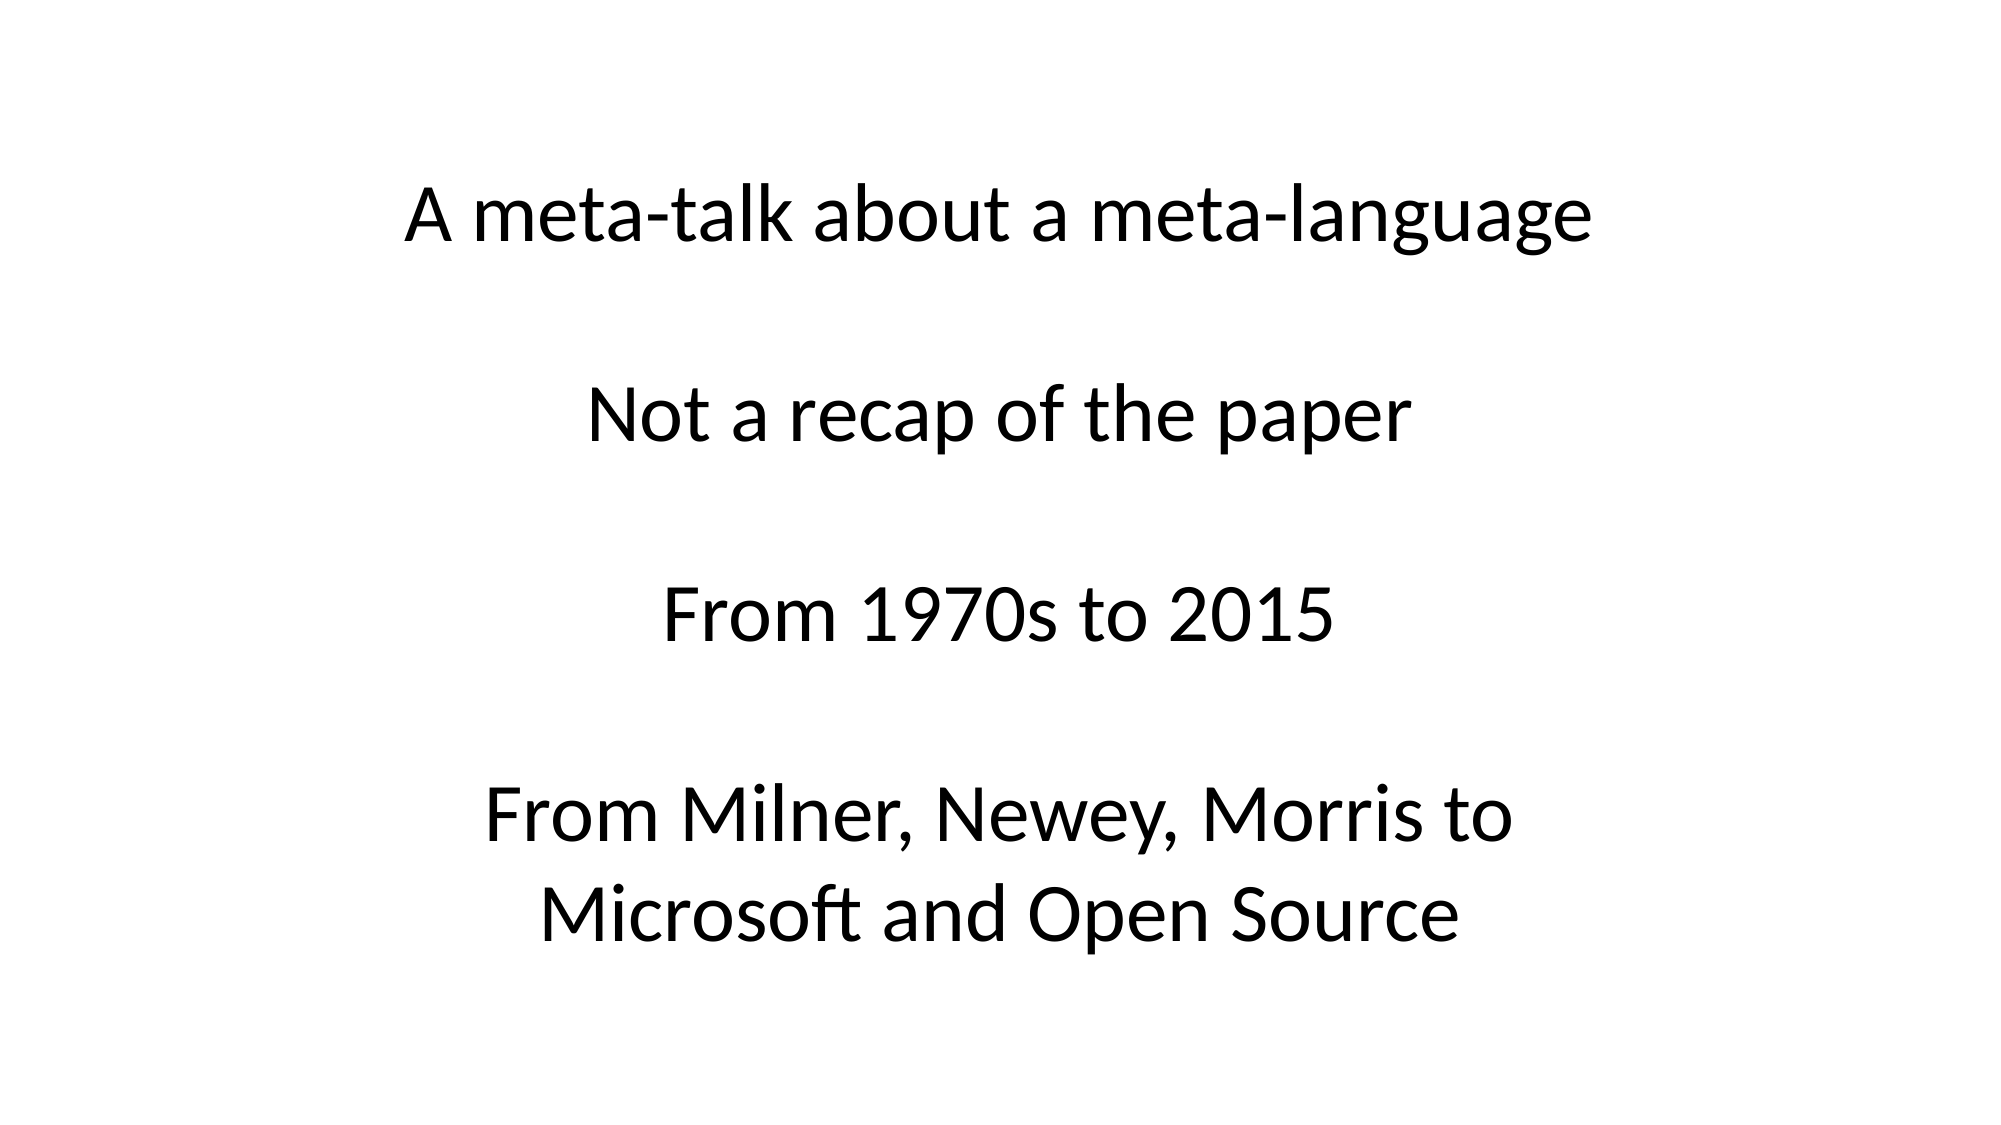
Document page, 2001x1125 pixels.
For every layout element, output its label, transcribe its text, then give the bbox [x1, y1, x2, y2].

text_box A meta-talk about a meta-language Not a recap of the paper From 1970s to 2015 From Milner, Newey, Morris to Microsoft and Open Source [303, 151, 1697, 974]
